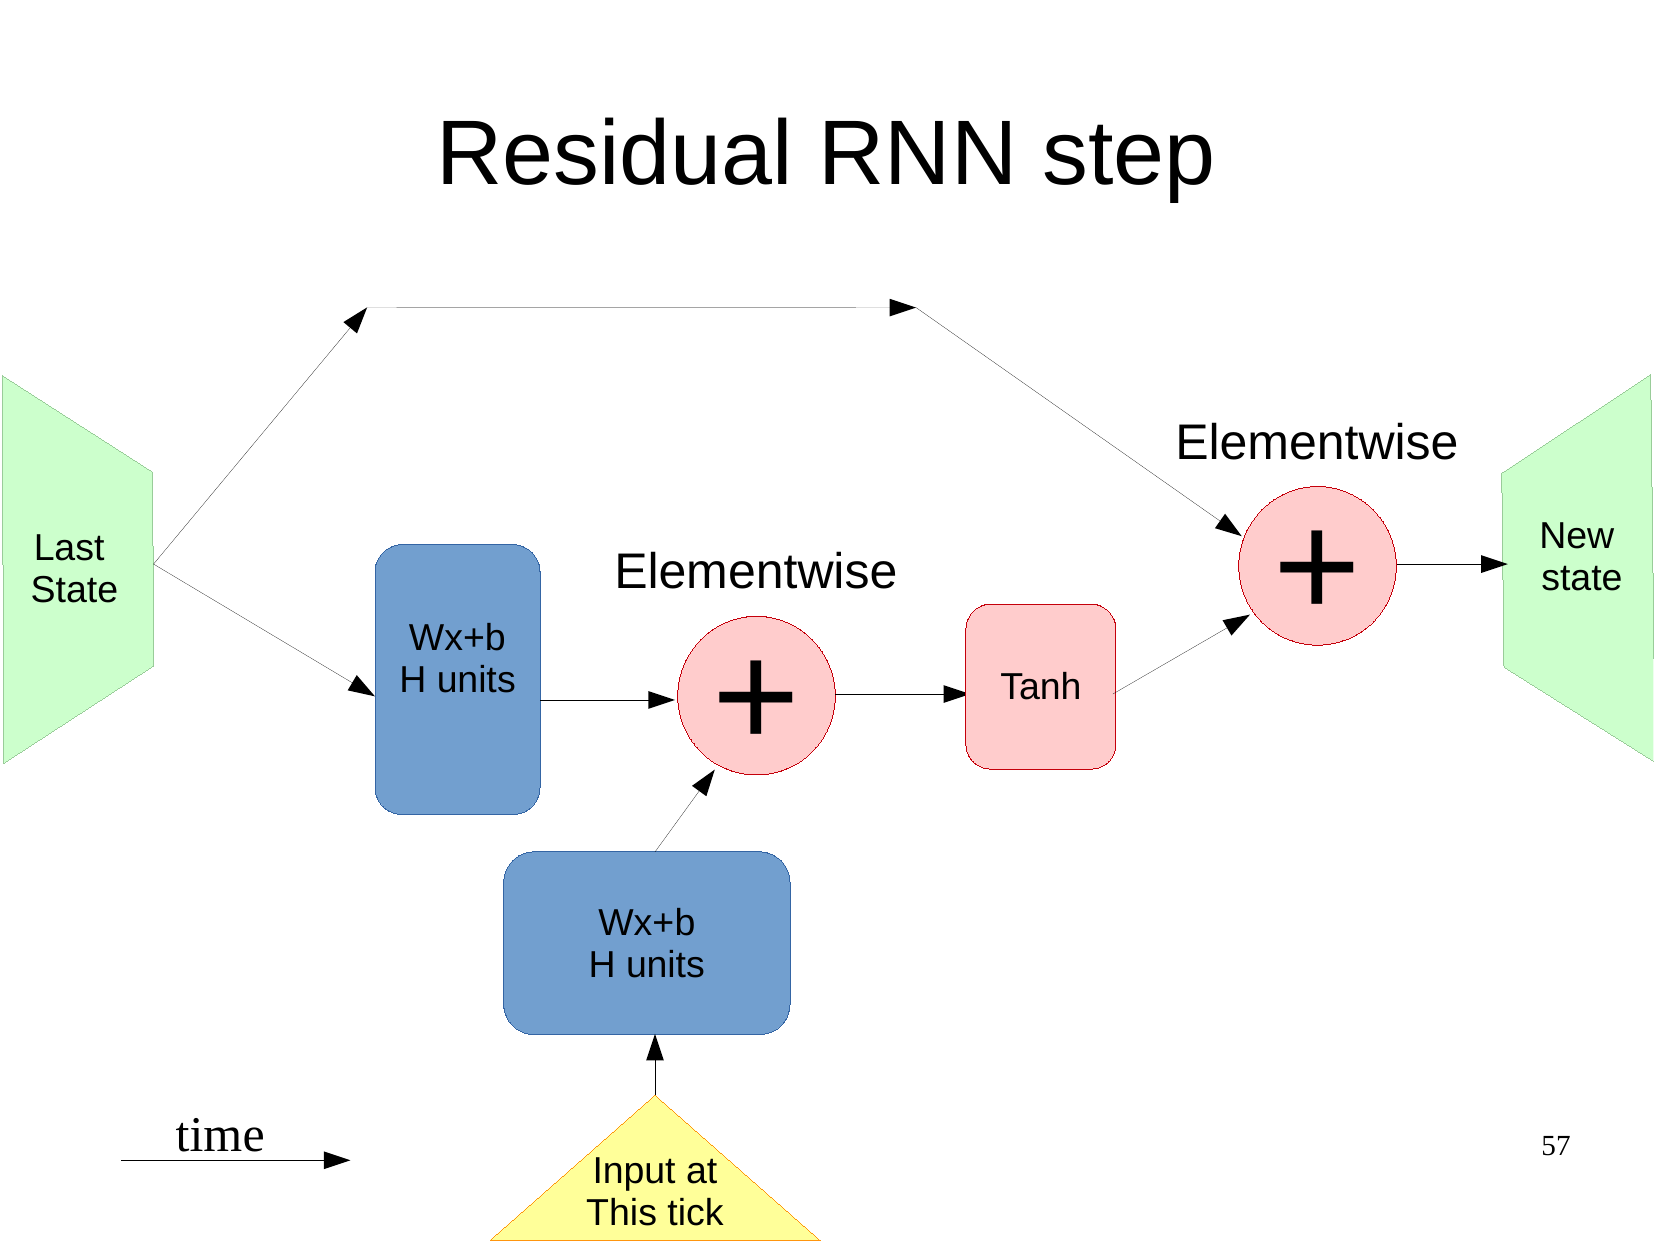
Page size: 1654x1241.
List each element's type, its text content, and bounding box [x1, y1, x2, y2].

text_box New state [1483, 507, 1654, 606]
text_box Elementwise [599, 536, 913, 608]
text_box Input at This tick [490, 1095, 821, 1241]
text_box + [677, 616, 836, 775]
text_box [1501, 374, 1653, 507]
text_box Wx+b H units [375, 544, 541, 815]
text_box time [160, 1107, 280, 1164]
text_box + [1238, 486, 1397, 646]
text_box [3, 661, 154, 764]
text_box Last State [0, 519, 169, 661]
text_box Wx+b H units [503, 851, 791, 1035]
title Residual RNN step [82, 49, 1571, 257]
text_box [1503, 606, 1654, 762]
text_box [2, 375, 153, 519]
text_box Elementwise [1160, 406, 1474, 478]
text_box Tanh [965, 604, 1116, 770]
